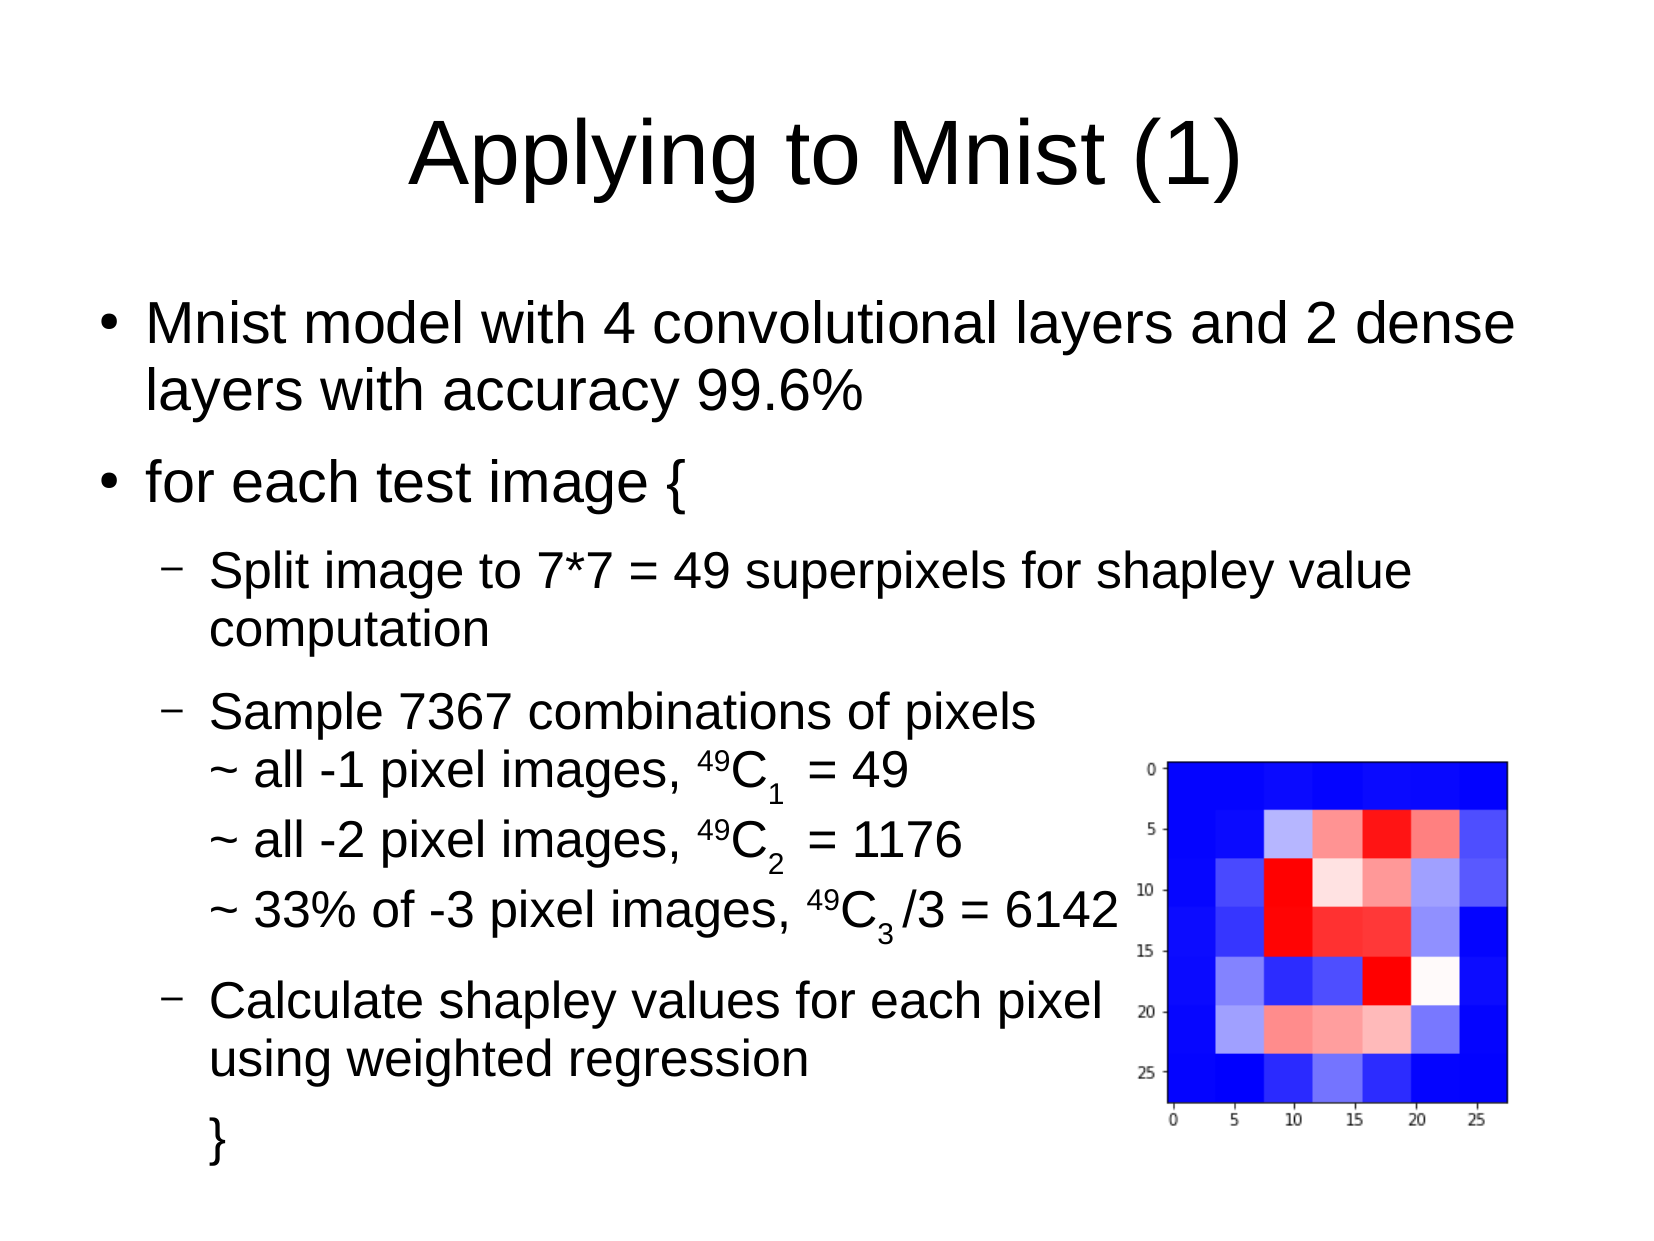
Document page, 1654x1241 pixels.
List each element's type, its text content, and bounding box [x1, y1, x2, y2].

list Mnist model with 4 convolutional layers and 2 dense layers with accuracy 99.6% for each test image { Split image to 7*7 = 49 superpixels for shapley value computation Sample 7367 combinations of pixels ~ all -1 pixel images, 49C1 = 49 ~ all -2 pixel images, 49C2 = 1176 ~ 33% of -3 pixel images, 49C3 /3 = 6142 Calculate shapley values for each pixel using weighted regression } [82, 290, 1571, 1171]
title Applying to Mnist (1) [82, 49, 1571, 257]
picture [1125, 746, 1524, 1141]
